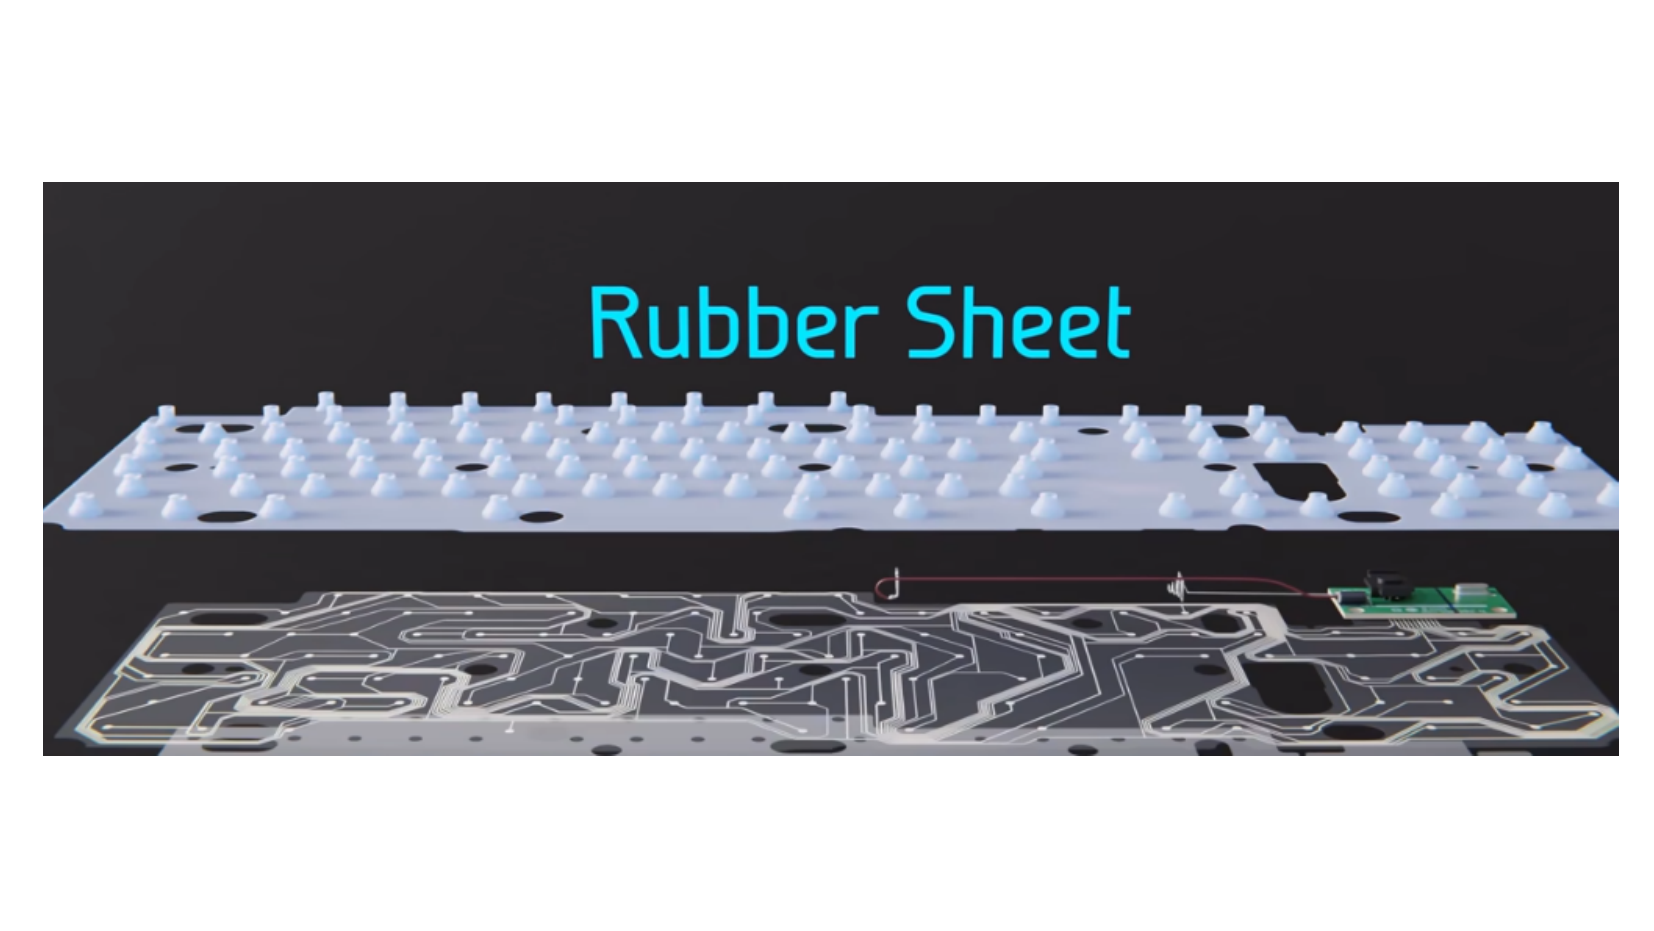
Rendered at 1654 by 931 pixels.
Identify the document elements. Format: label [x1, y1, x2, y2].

picture [43, 182, 1619, 756]
